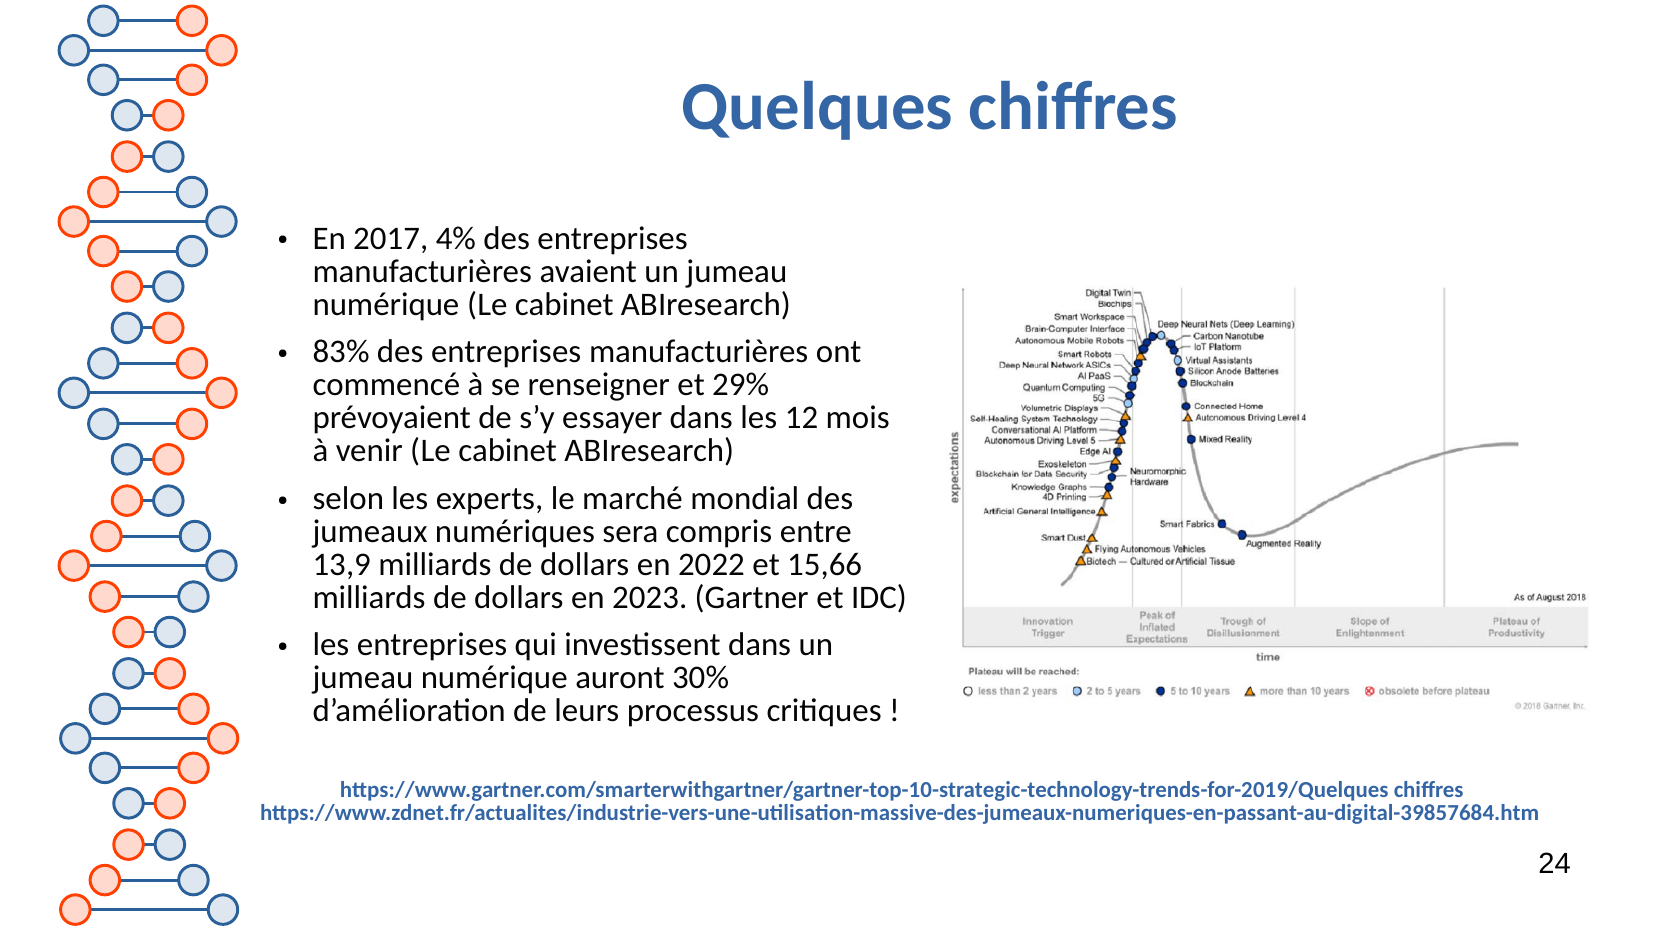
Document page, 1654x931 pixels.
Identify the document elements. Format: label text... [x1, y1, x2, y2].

title https://www.gartner.com/smarterwithgartner/gartner-top-10-strategic-technology-trends-for-2019/Quelques chiffres https://www.zdnet.fr/actualites/industrie-vers-une-utilisation-massive-des-jumeaux-numeriques-en-passant-au-digital-39857684.htm [236, 738, 1565, 892]
picture [946, 275, 1595, 713]
list En 2017, 4% des entreprises manufacturières avaient un jumeau numérique (Le cabinet ABIresearch) 83% des entreprises manufacturières ont commencé à se renseigner et 29% prévoyaient de s’y essayer dans les 12 mois à venir (Le cabinet ABIresearch) selon les experts, le marché mondial des jumeaux numériques sera compris entre 13,9 milliards de dollars en 2022 et 15,66 milliards de dollars en 2023. (Gartner et IDC) les entreprises qui investissent dans un jumeau numérique auront 30% d’amélioration de leurs processus critiques ! [265, 224, 915, 738]
title Quelques chiffres [265, 35, 1595, 189]
